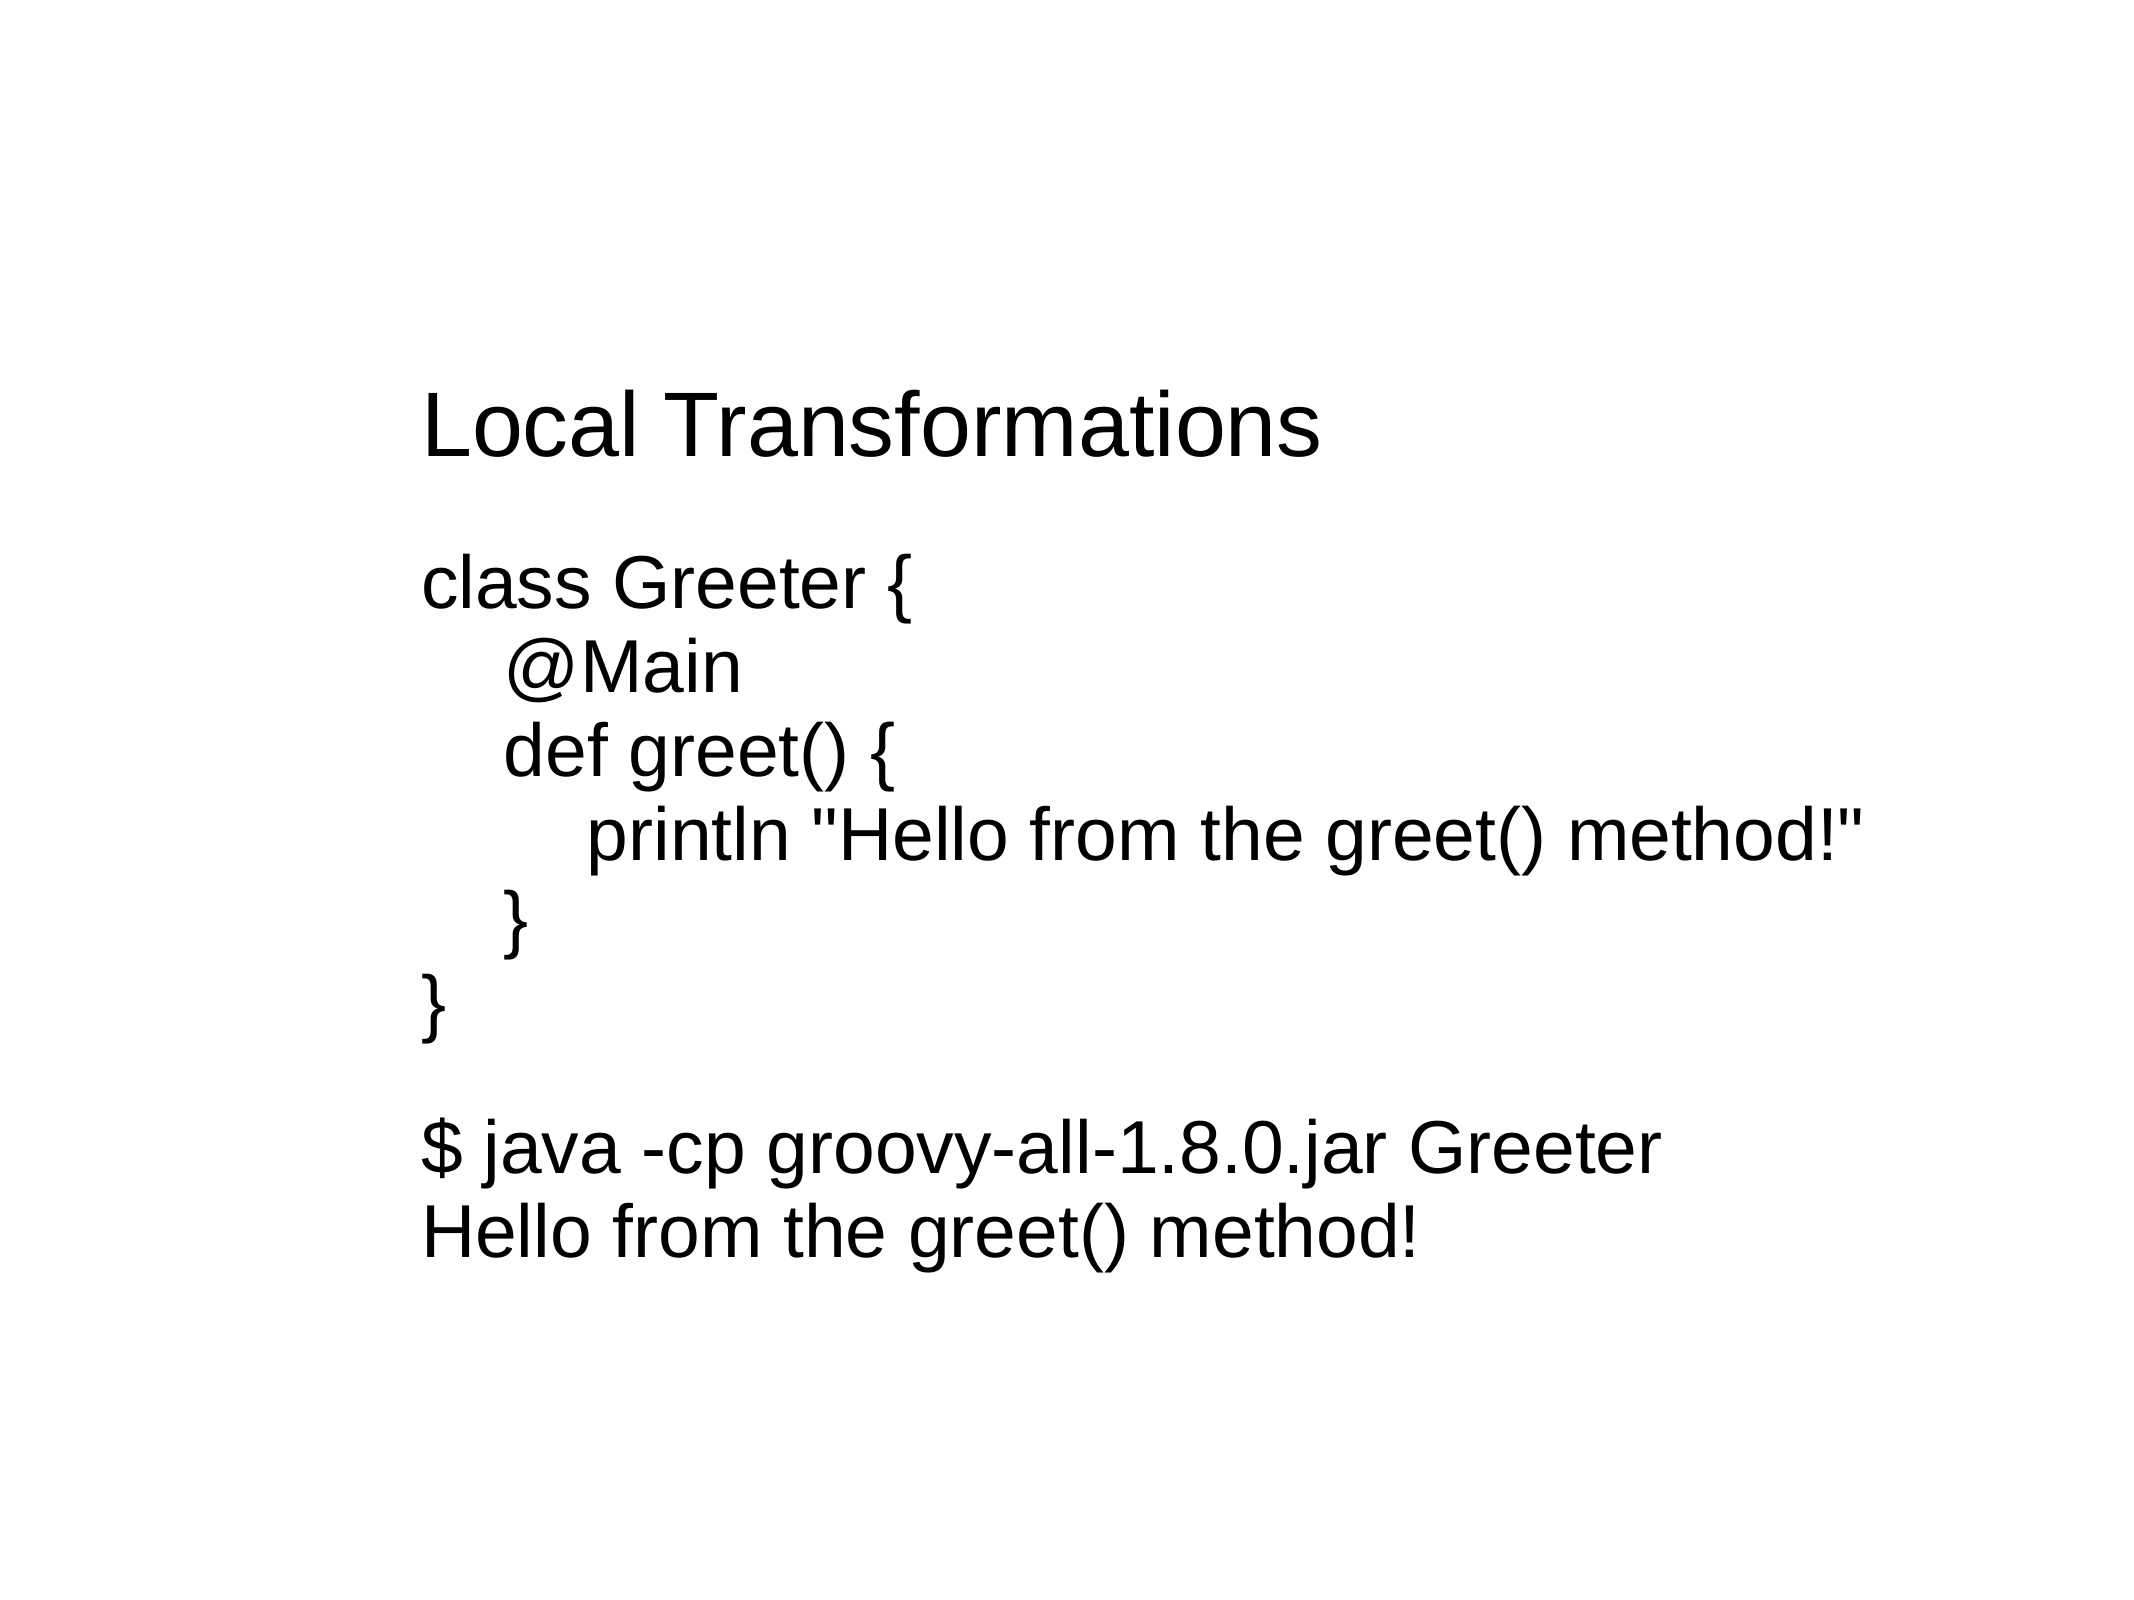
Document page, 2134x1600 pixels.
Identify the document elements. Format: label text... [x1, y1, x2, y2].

text_box Local Transformations class Greeter { @Main def greet() { println "Hello from the greet() method!" } } $ java -cp groovy-all-1.8.0.jar Greeter Hello from the greet() method! [421, 373, 1986, 1395]
